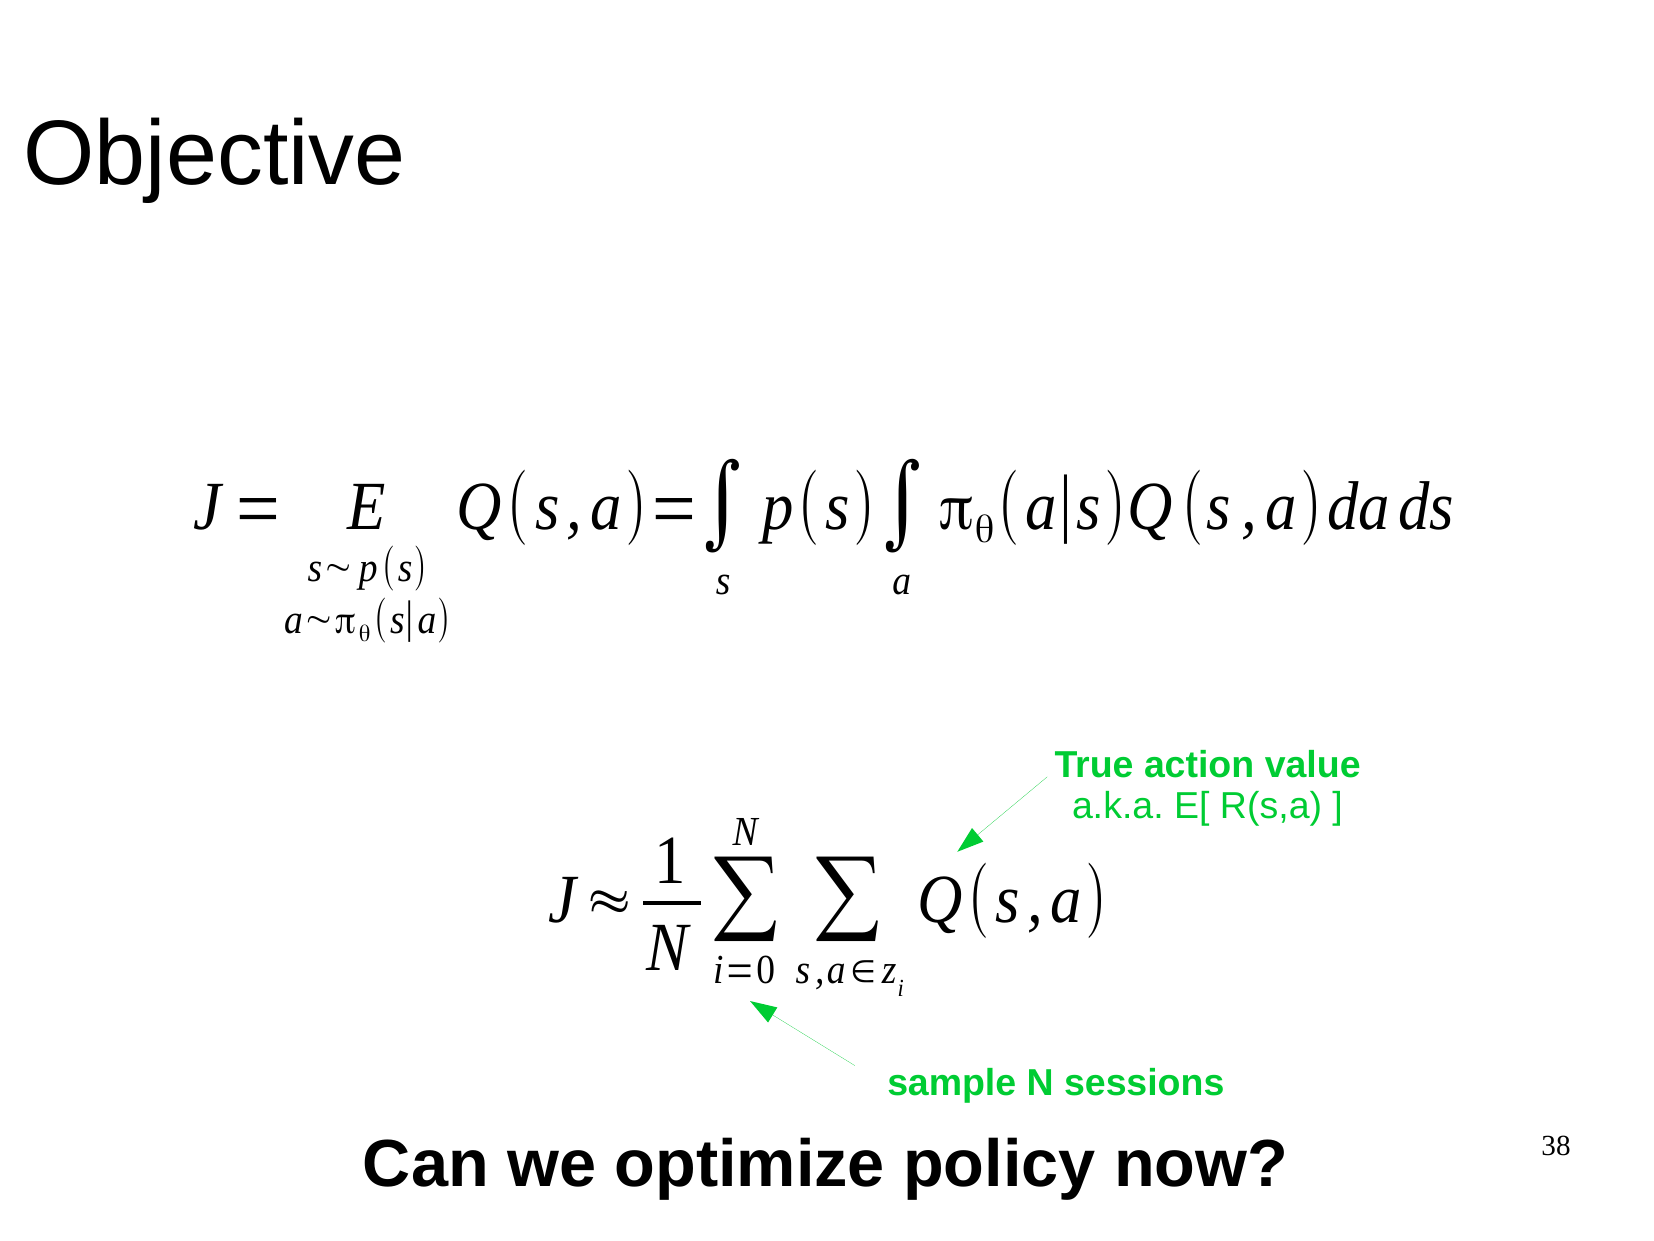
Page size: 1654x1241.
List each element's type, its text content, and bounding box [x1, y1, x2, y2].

chart [178, 452, 1472, 645]
text_box Can we optimize policy now? [348, 1119, 1399, 1209]
title Objective [23, 49, 1512, 257]
chart [532, 806, 1123, 1002]
text_box True action value a.k.a. E[ R(s,a) ] [1039, 735, 1376, 835]
text_box sample N sessions [843, 1053, 1269, 1111]
